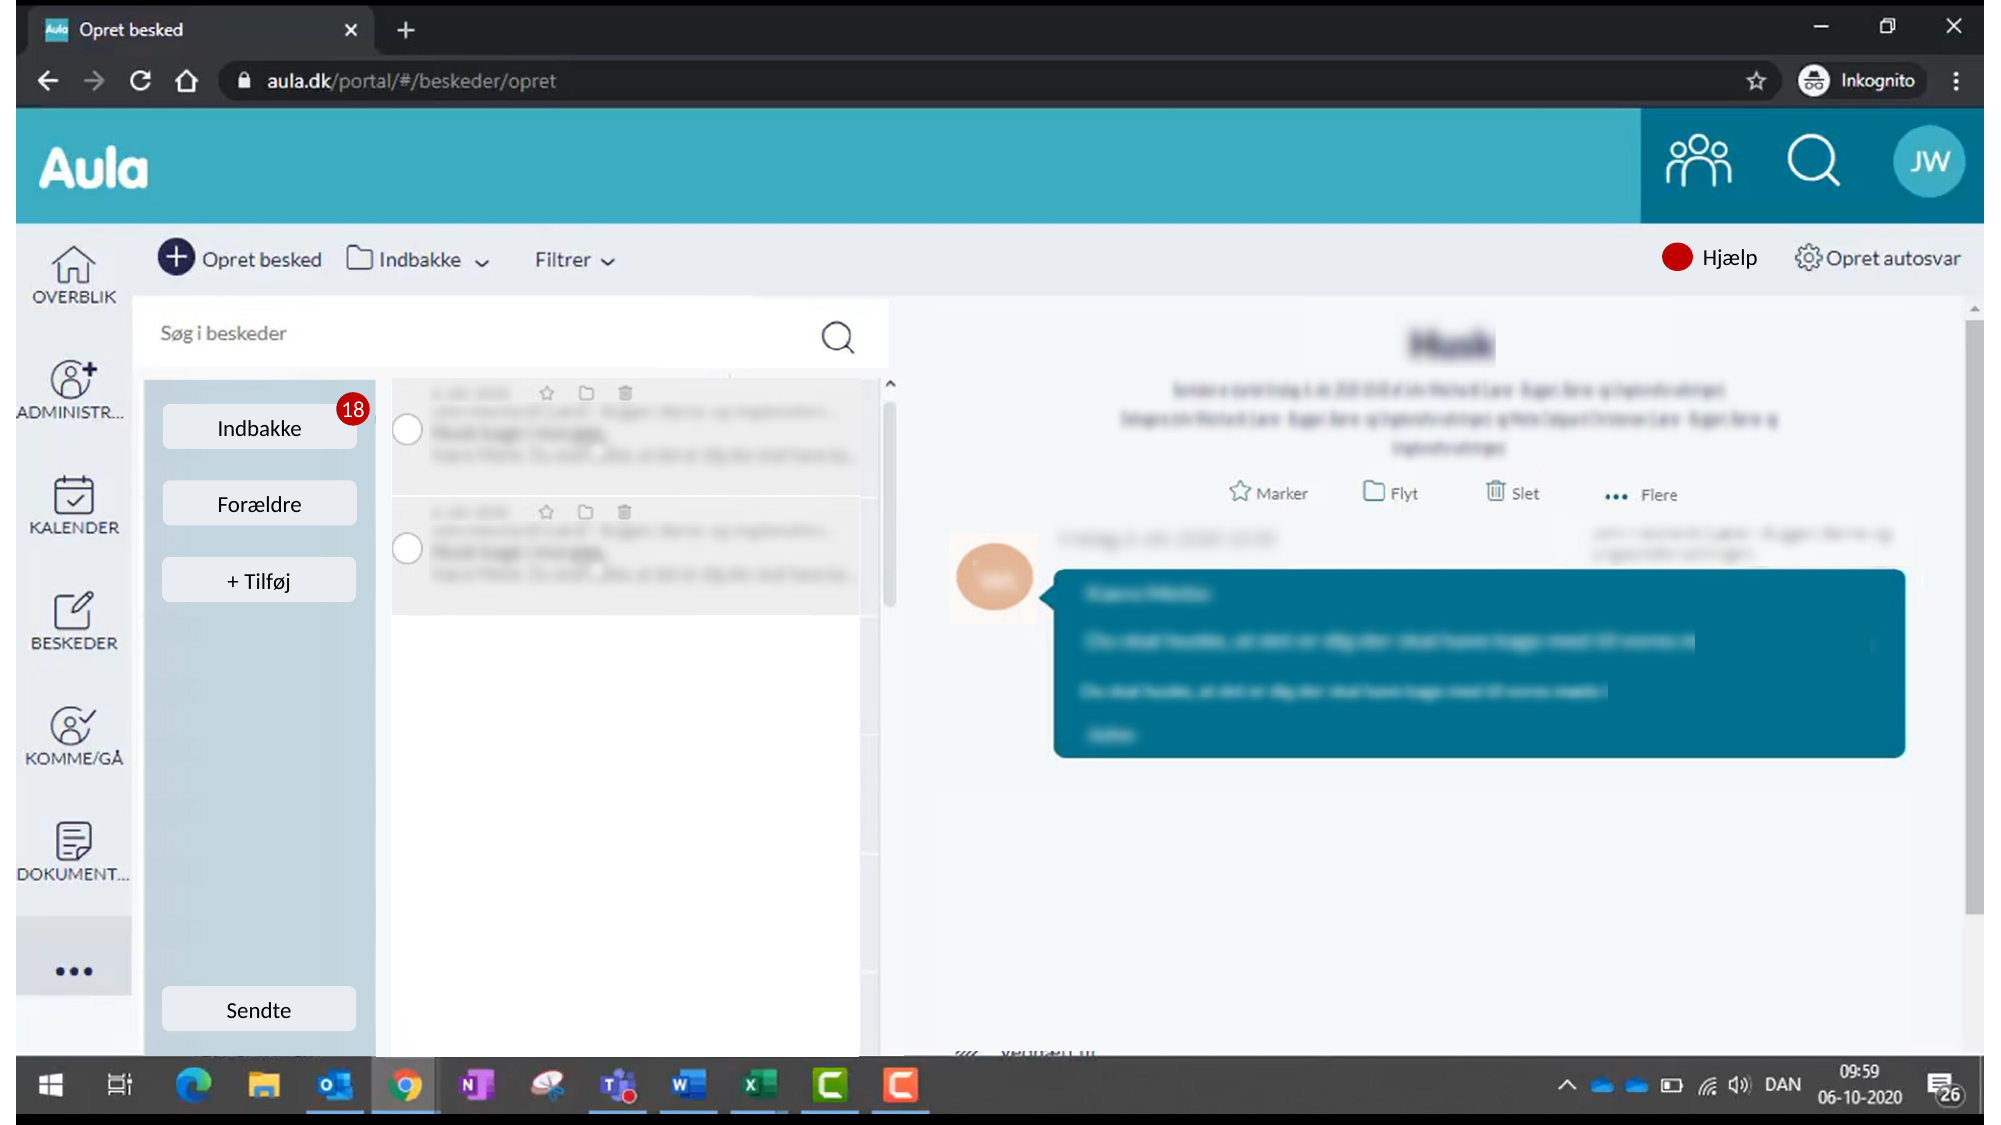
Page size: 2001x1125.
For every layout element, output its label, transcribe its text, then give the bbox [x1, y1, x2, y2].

picture [1666, 131, 1732, 191]
text_box Forældre [162, 480, 357, 526]
text_box Hjælp [1687, 235, 1774, 279]
picture [16, 0, 1984, 1125]
text_box 18 [326, 387, 392, 431]
text_box Indbakke [162, 403, 357, 449]
text_box [1662, 242, 1687, 271]
text_box + Tilføj [162, 556, 357, 602]
picture [1893, 126, 1965, 197]
text_box Sendte [162, 986, 357, 1032]
picture [1785, 128, 1840, 186]
